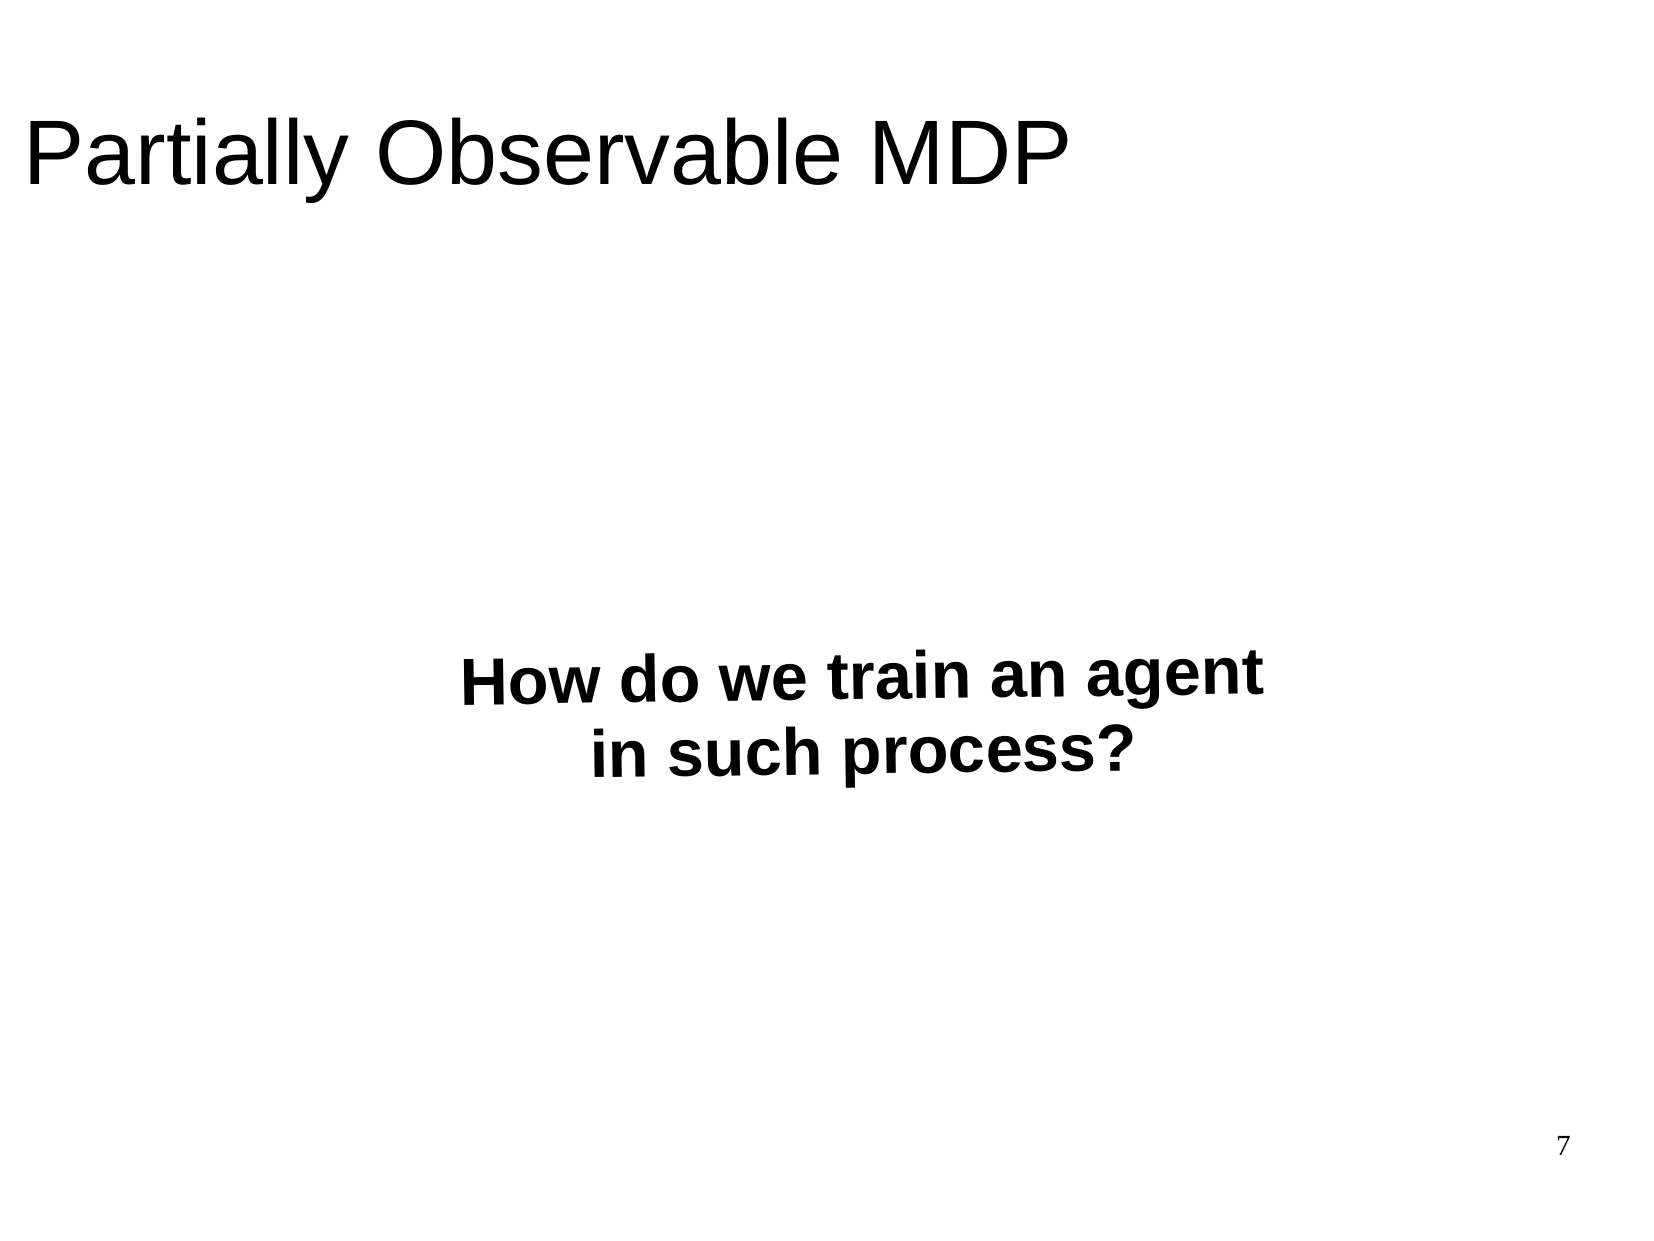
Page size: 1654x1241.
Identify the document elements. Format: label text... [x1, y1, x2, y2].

title Partially Observable MDP [23, 49, 1512, 257]
text_box How do we train an agent in such process? [434, 540, 1336, 886]
